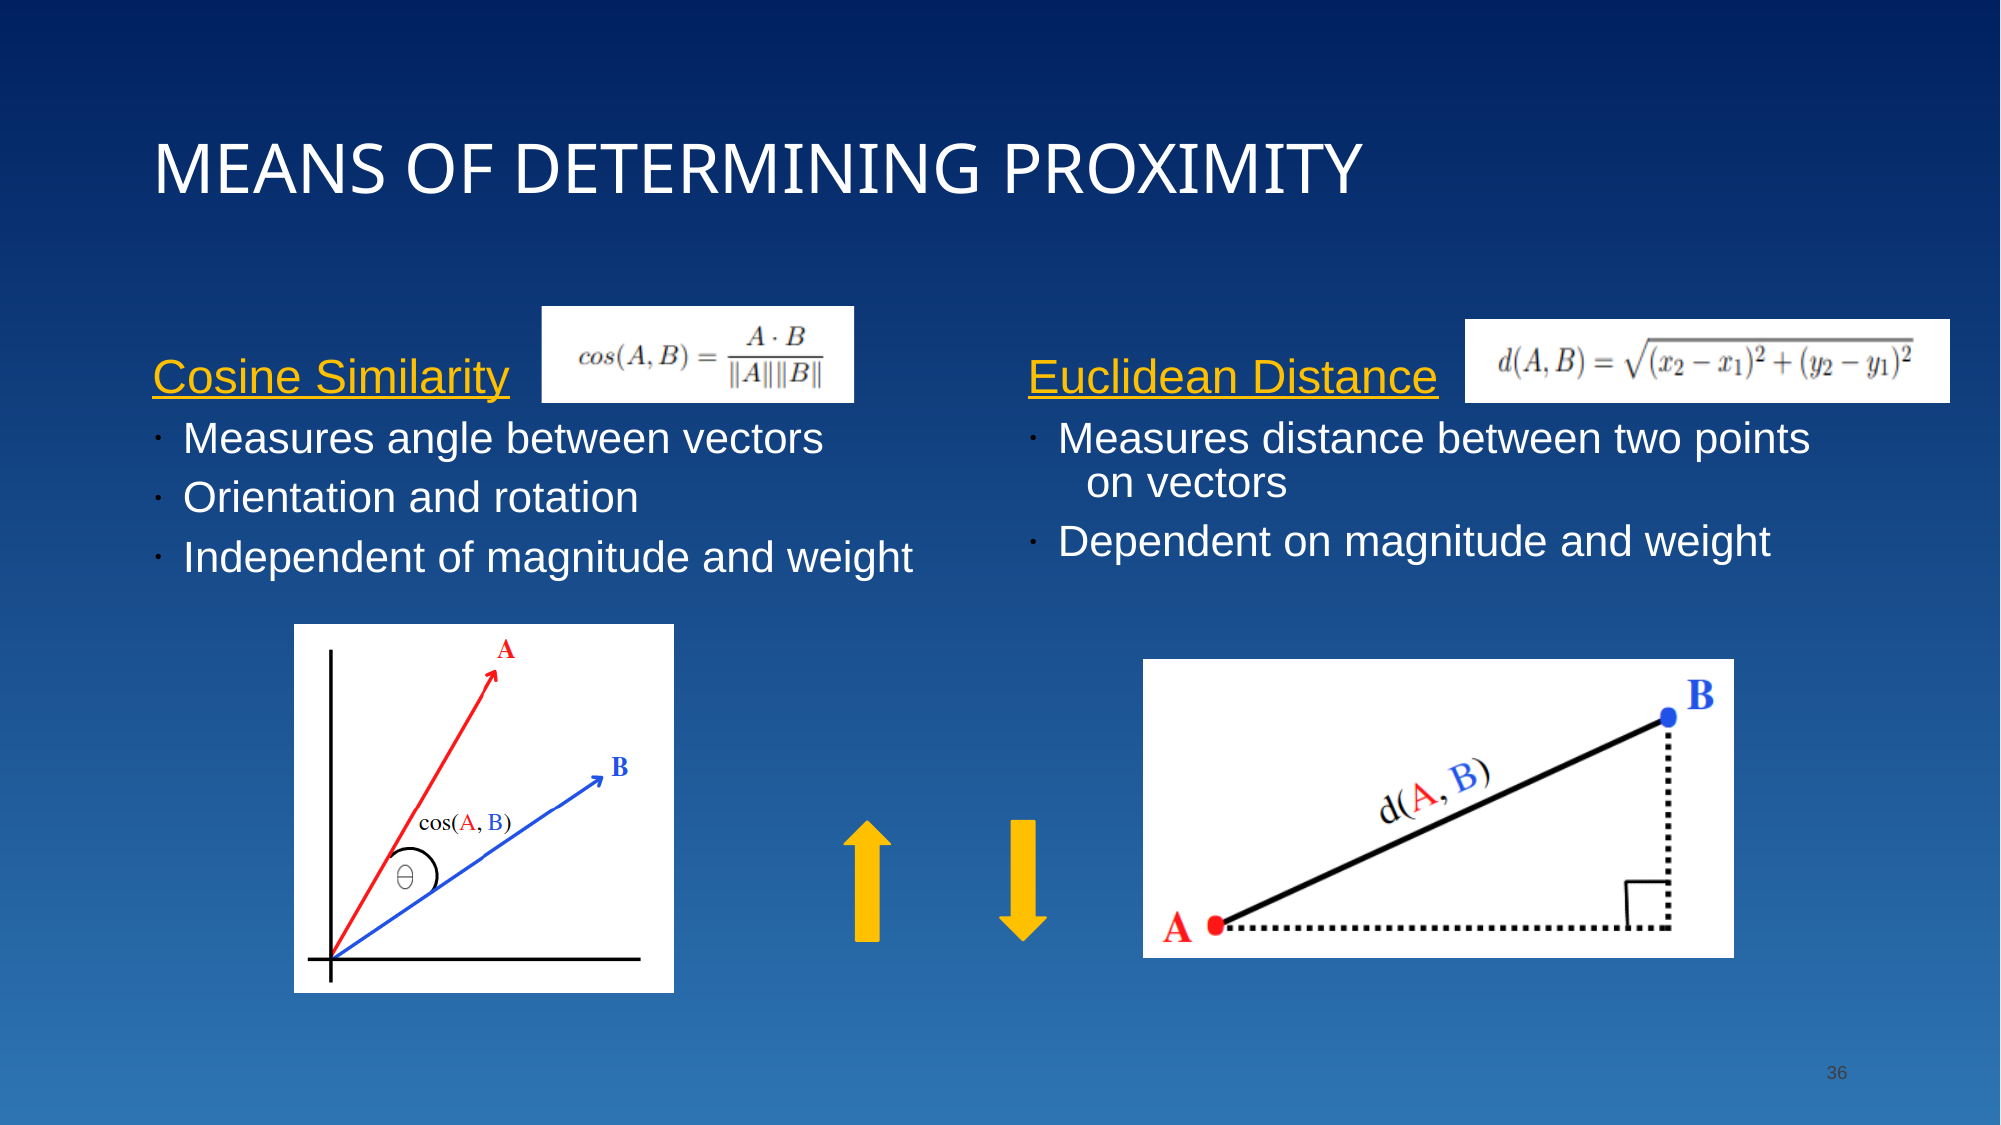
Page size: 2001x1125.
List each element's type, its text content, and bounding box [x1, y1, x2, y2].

list Measures distance between two points on vectors Dependent on magnitude and weight [1012, 411, 1864, 1016]
picture [1864, 319, 1950, 403]
picture [294, 624, 674, 993]
text_box [844, 821, 891, 941]
picture [1143, 659, 1734, 958]
list Euclidean Distance [1012, 275, 1864, 411]
list Cosine Similarity [137, 275, 984, 411]
slide_number 36 [1412, 1042, 1863, 1103]
list Measures angle between vectors Orientation and rotation Independent of magnitude and weight [137, 410, 985, 1016]
text_box [1000, 820, 1046, 941]
title MEANS OF DETERMINING PROXIMITY [137, 59, 1863, 278]
